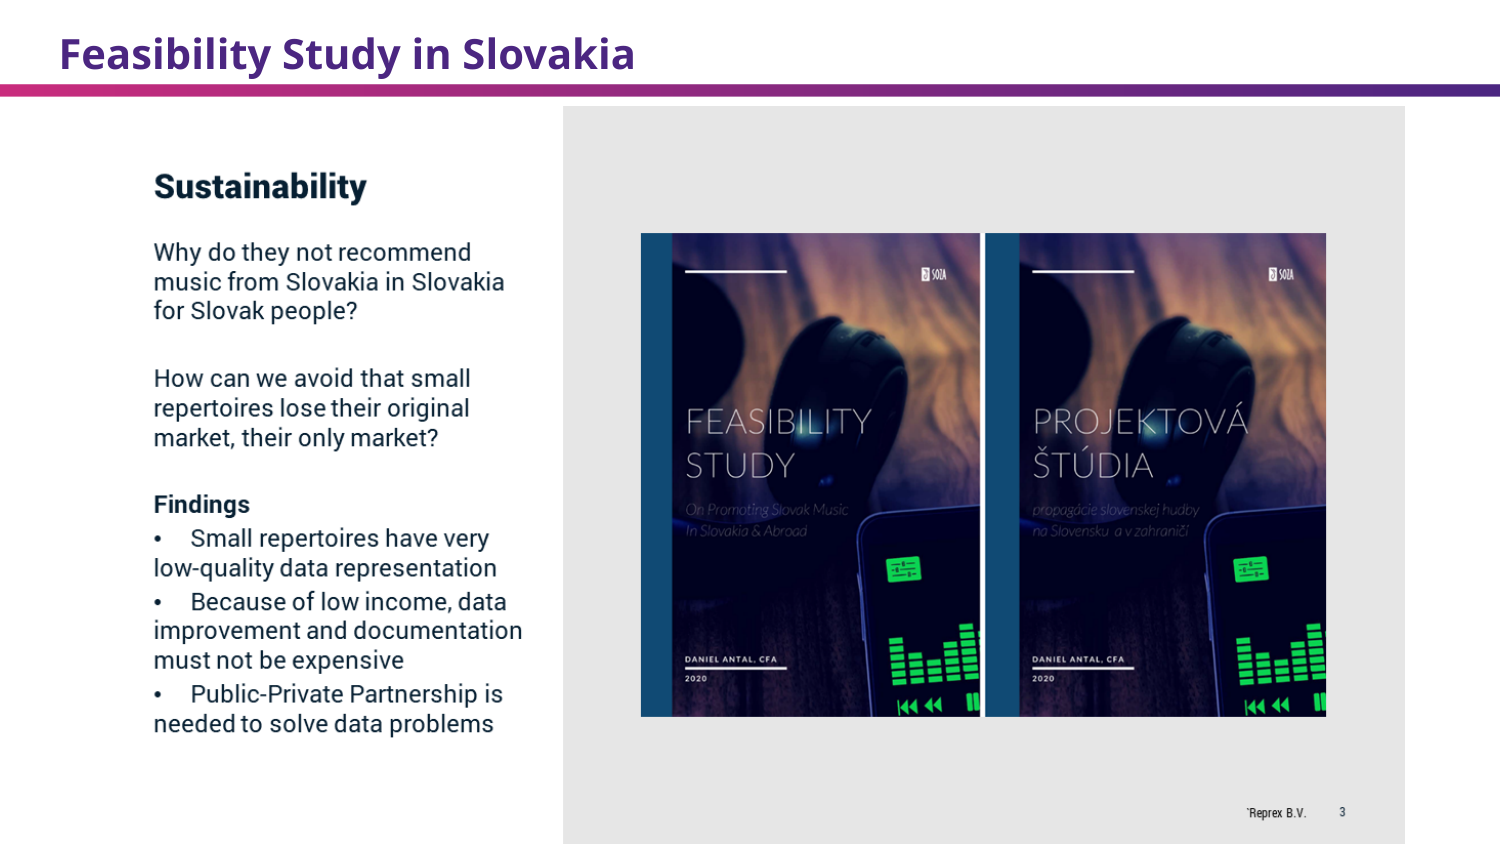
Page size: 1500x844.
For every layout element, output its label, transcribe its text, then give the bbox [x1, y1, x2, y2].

picture [0, 0, 1500, 844]
text_box Feasibility Study in Slovakia [43, 12, 963, 93]
